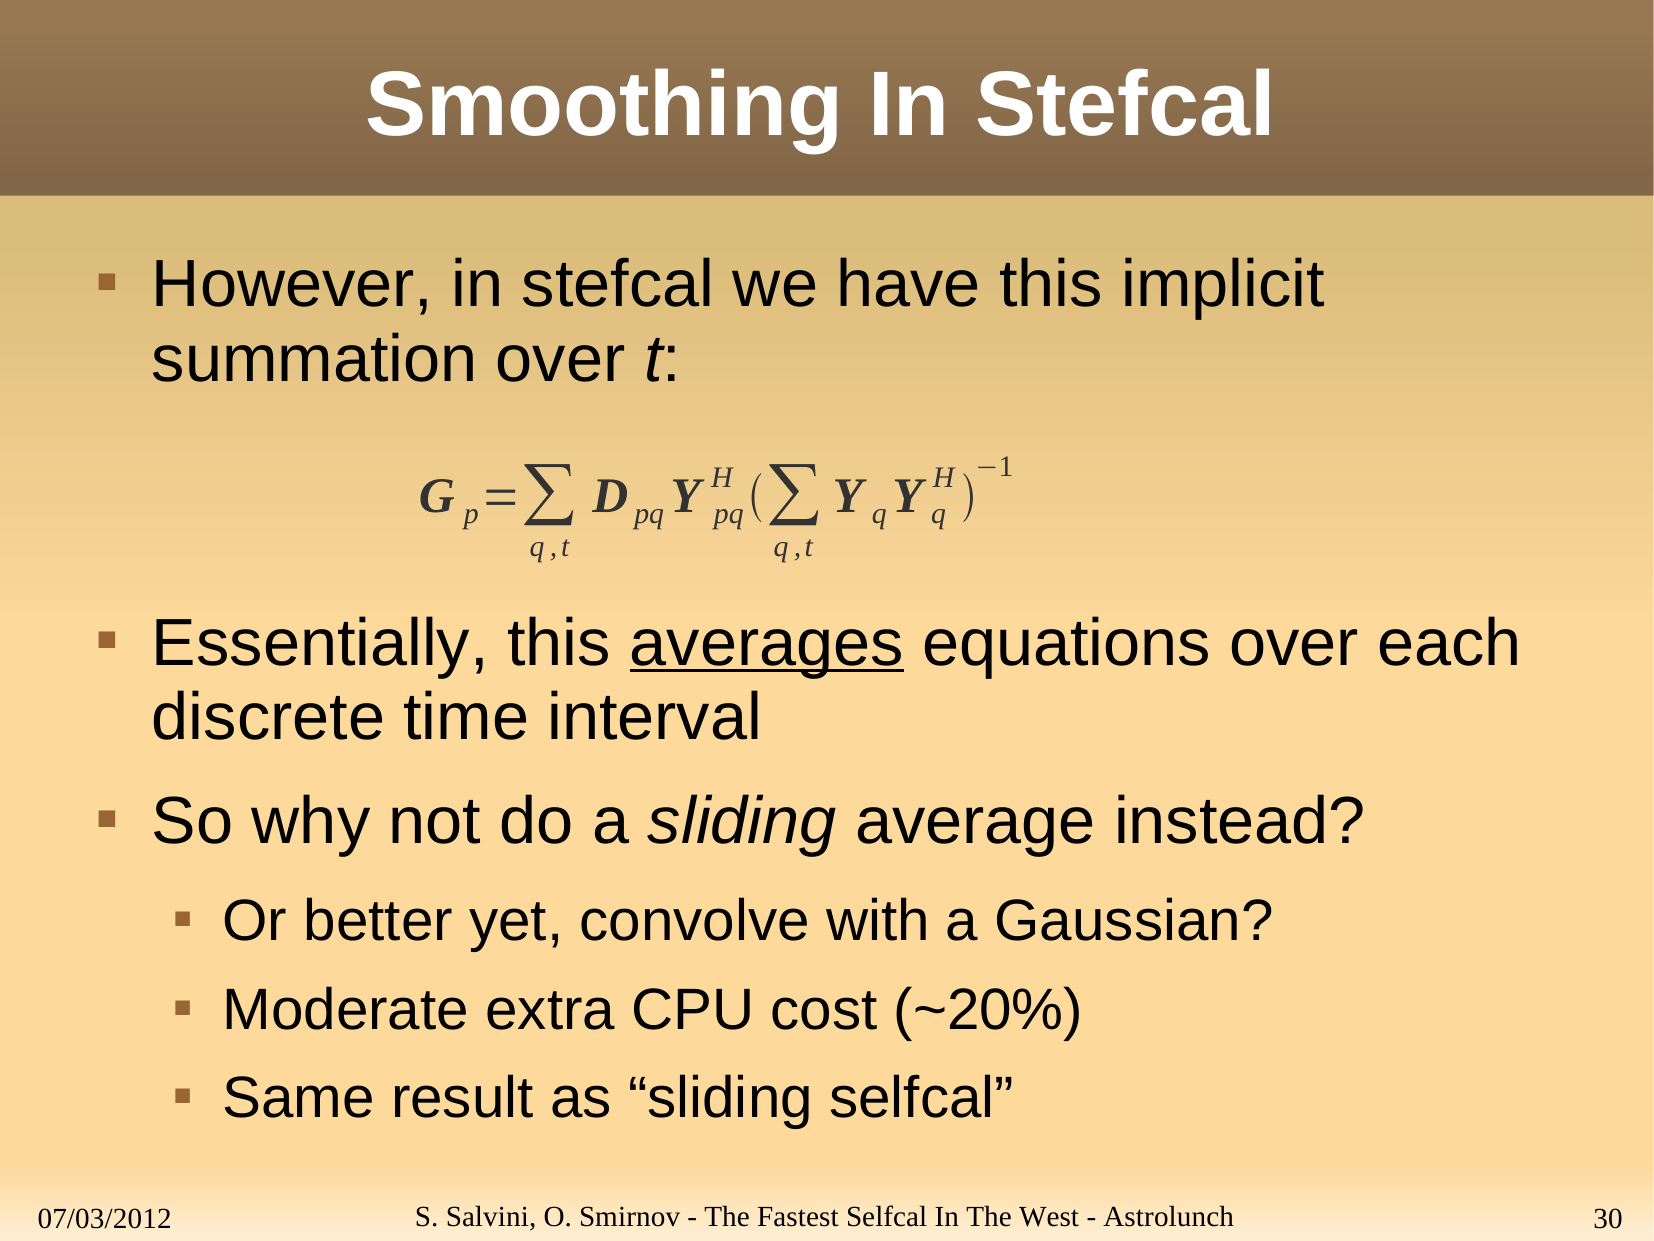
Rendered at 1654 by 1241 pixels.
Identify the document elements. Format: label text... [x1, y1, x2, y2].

list However, in stefcal we have this implicit summation over t: Essentially, this averages equations over each discrete time interval So why not do a sliding average instead? Or better yet, convolve with a Gaussian? Moderate extra CPU cost (~20%) Same result as “sliding selfcal” [80, 246, 1570, 1131]
chart [412, 449, 1019, 563]
title Smoothing In Stefcal [76, 7, 1565, 200]
picture [0, 0, 1654, 1241]
